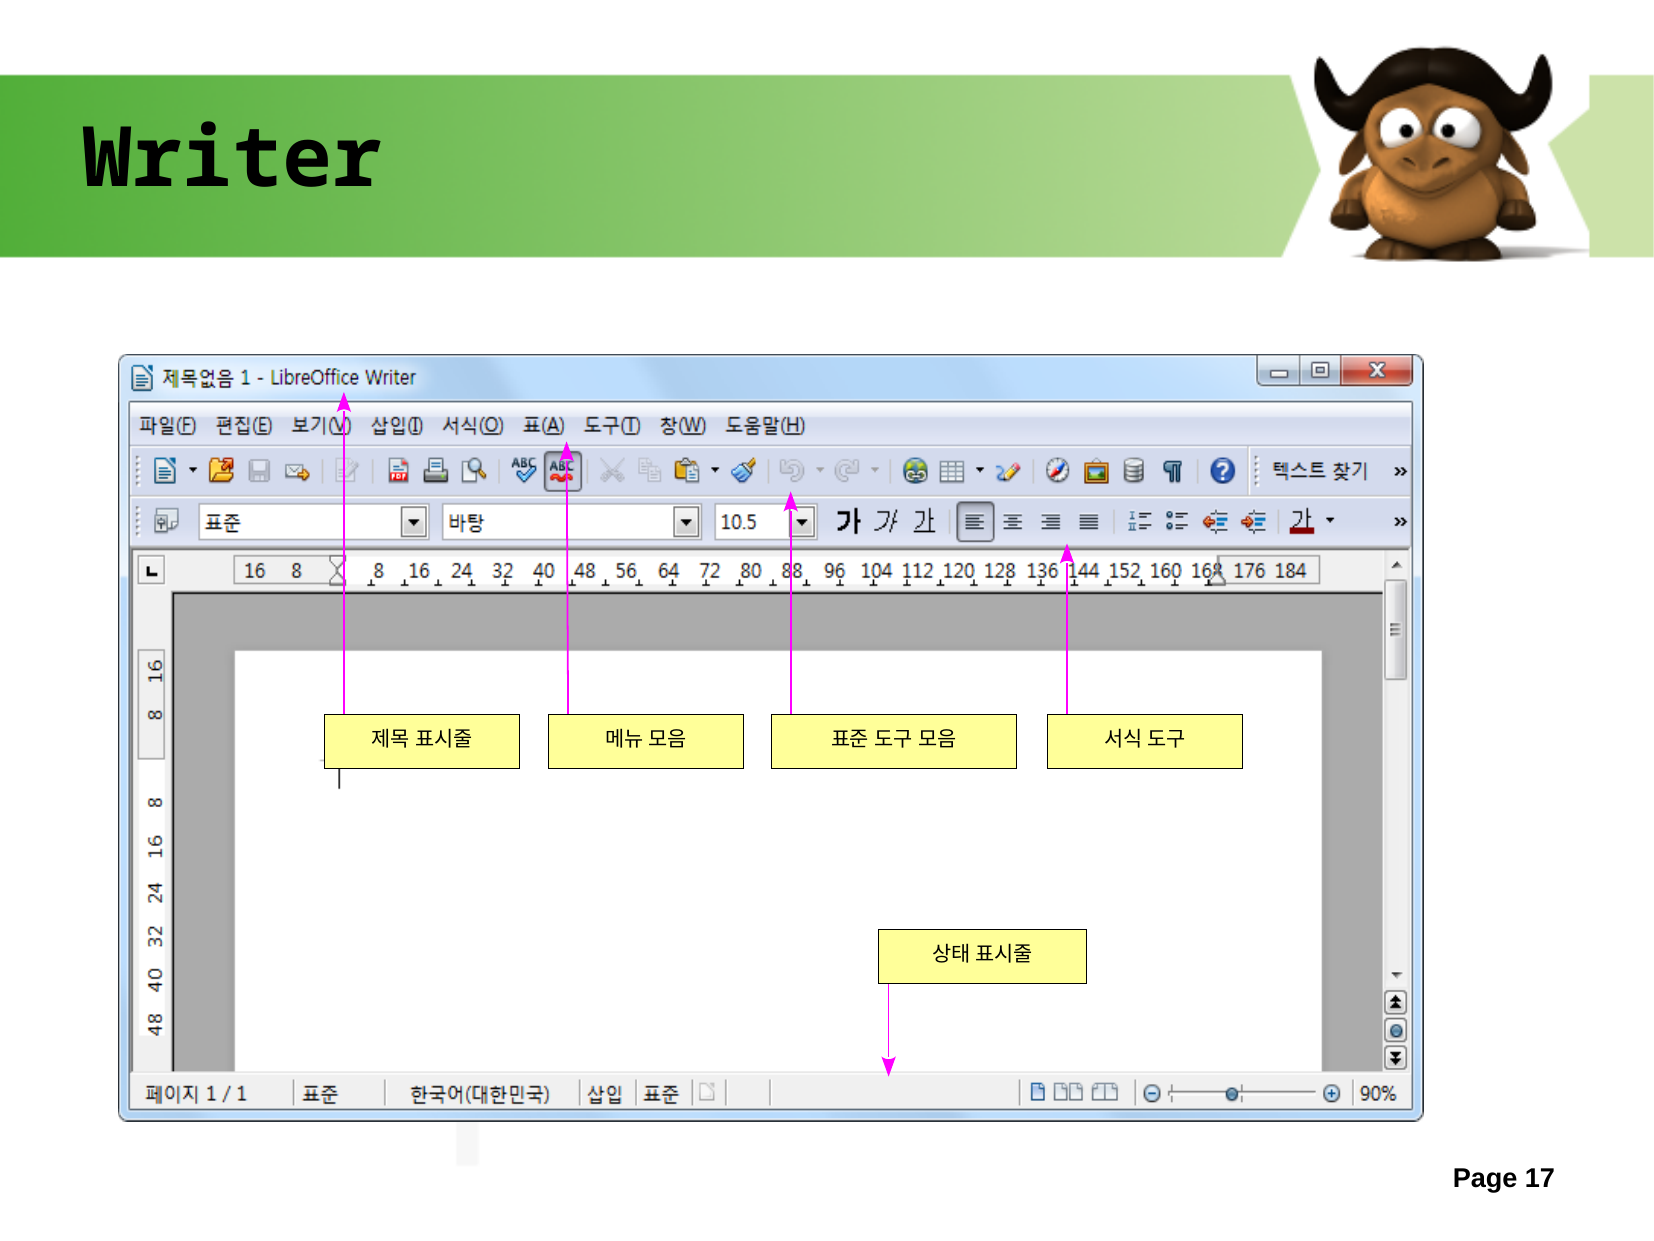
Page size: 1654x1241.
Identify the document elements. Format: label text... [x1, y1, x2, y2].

title Writer [82, 49, 1571, 257]
picture [0, 0, 1654, 1241]
text_box 서식 도구 [1047, 714, 1243, 769]
text_box 메뉴 모음 [548, 714, 744, 769]
text_box 표준 도구 모음 [771, 714, 1017, 769]
text_box 상태 표시줄 [878, 929, 1087, 984]
text_box 제목 표시줄 [324, 714, 520, 769]
